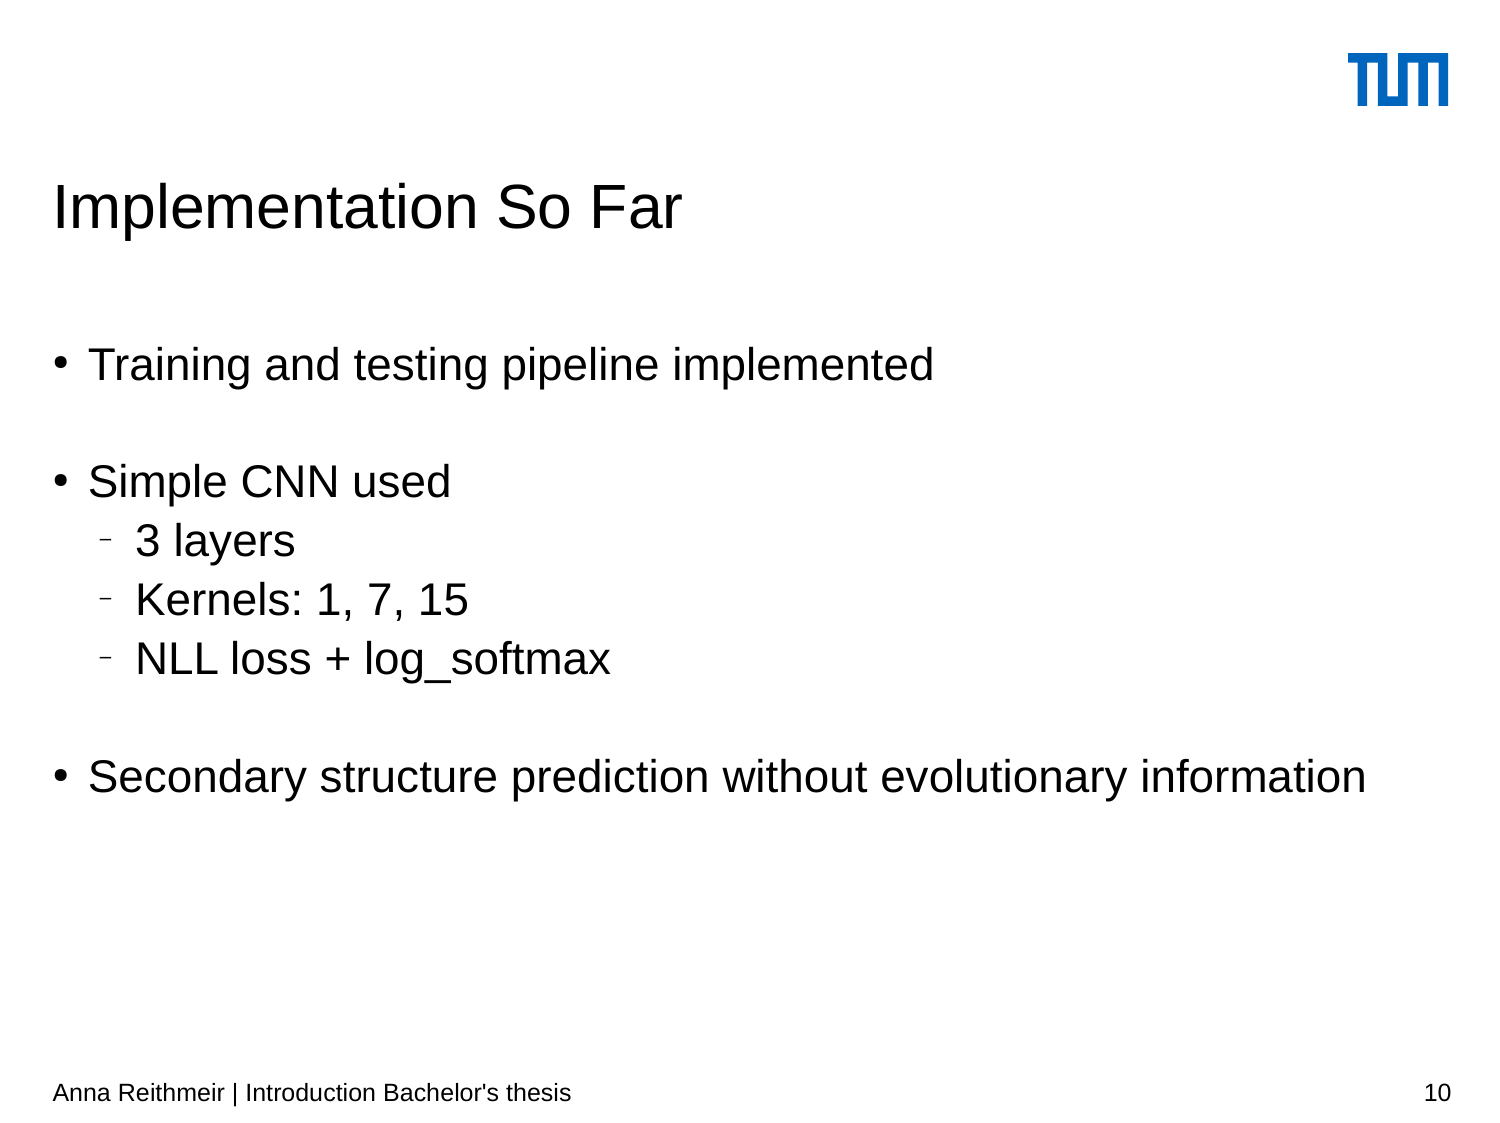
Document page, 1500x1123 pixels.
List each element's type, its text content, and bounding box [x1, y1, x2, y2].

list Training and testing pipeline implemented Simple CNN used 3 layers Kernels: 1, 7, 15 NLL loss + log_softmax Secondary structure prediction without evolutionary information [52, 330, 1453, 996]
title Implementation So Far [52, 171, 1453, 242]
